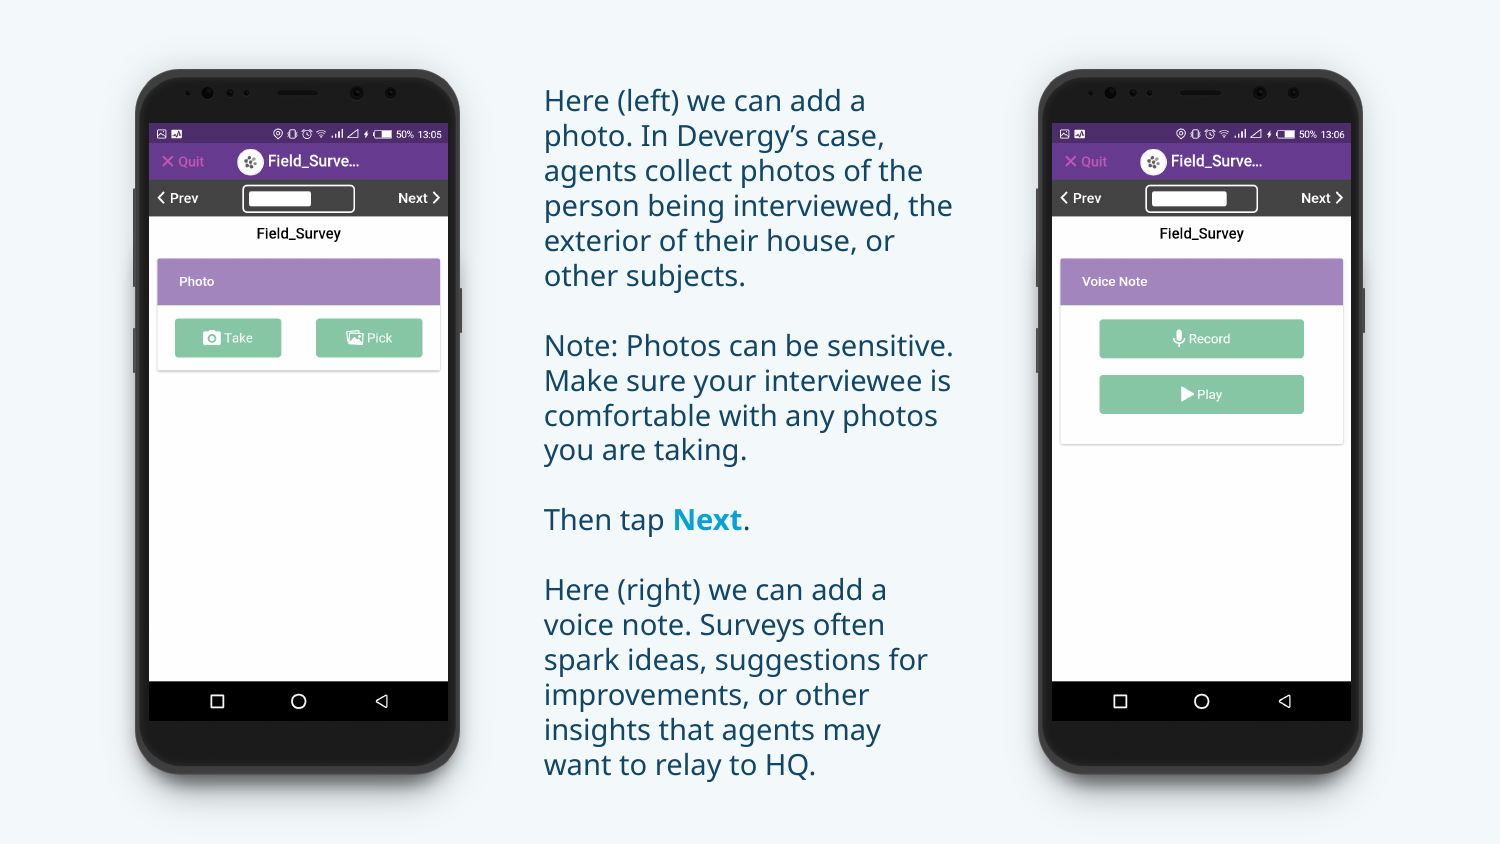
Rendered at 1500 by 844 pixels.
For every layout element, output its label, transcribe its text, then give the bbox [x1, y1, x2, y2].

text_box Here (left) we can add a photo. In Devergy’s case, agents collect photos of the person being interviewed, the exterior of their house, or other subjects. Note: Photos can be sensitive. Make sure your interviewee is comfortable with any photos you are taking. Then tap Next. Here (right) we can add a voice note. Surveys often spark ideas, suggestions for improvements, or other insights that agents may want to relay to HQ. [597, 67, 971, 741]
picture [0, 0, 597, 844]
picture [903, 0, 1500, 844]
